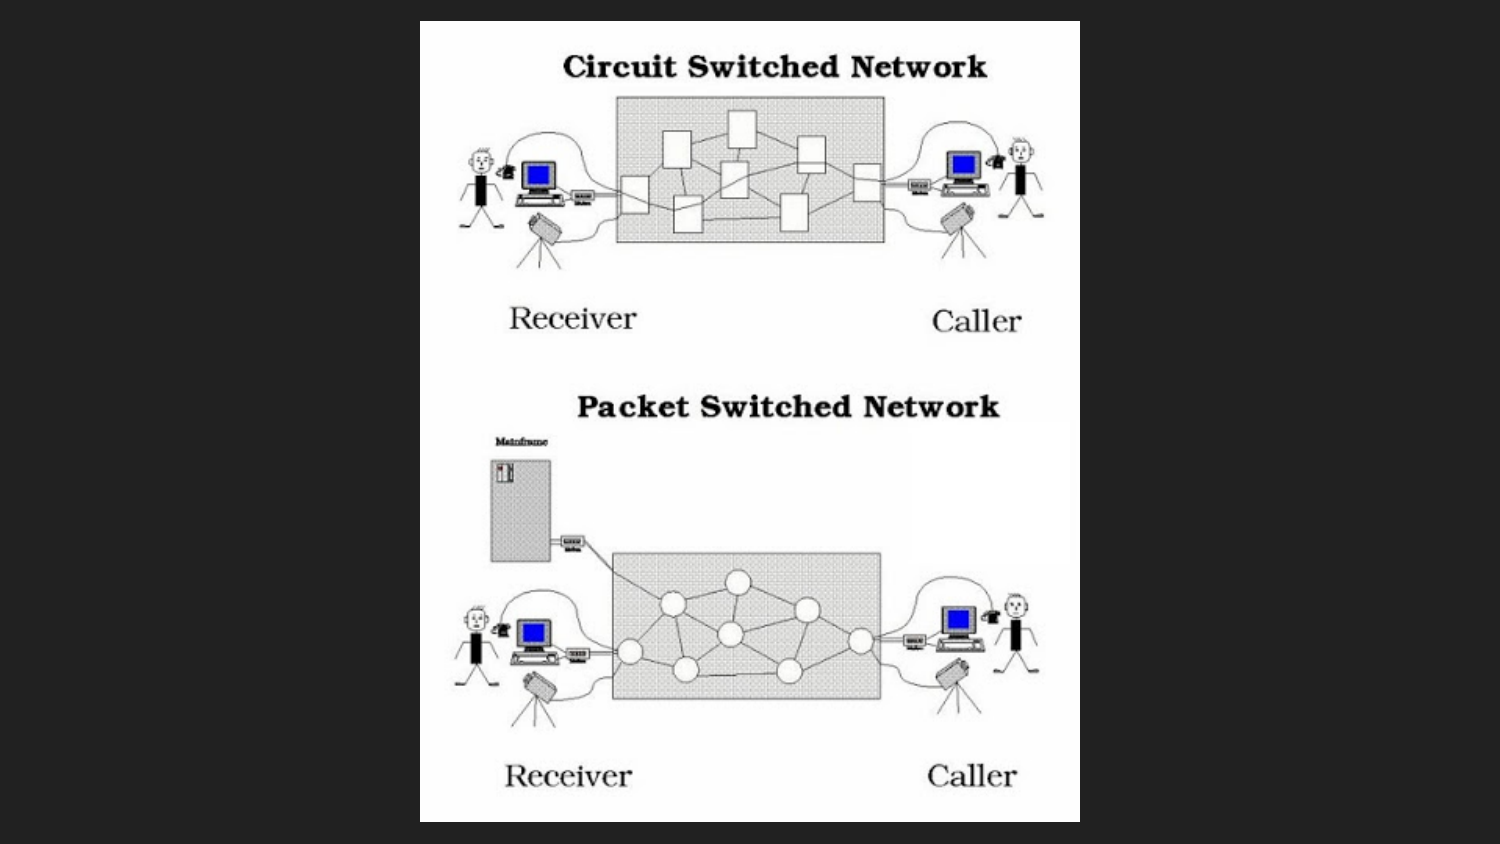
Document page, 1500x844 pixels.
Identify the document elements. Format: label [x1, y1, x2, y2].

picture [420, 21, 1080, 822]
